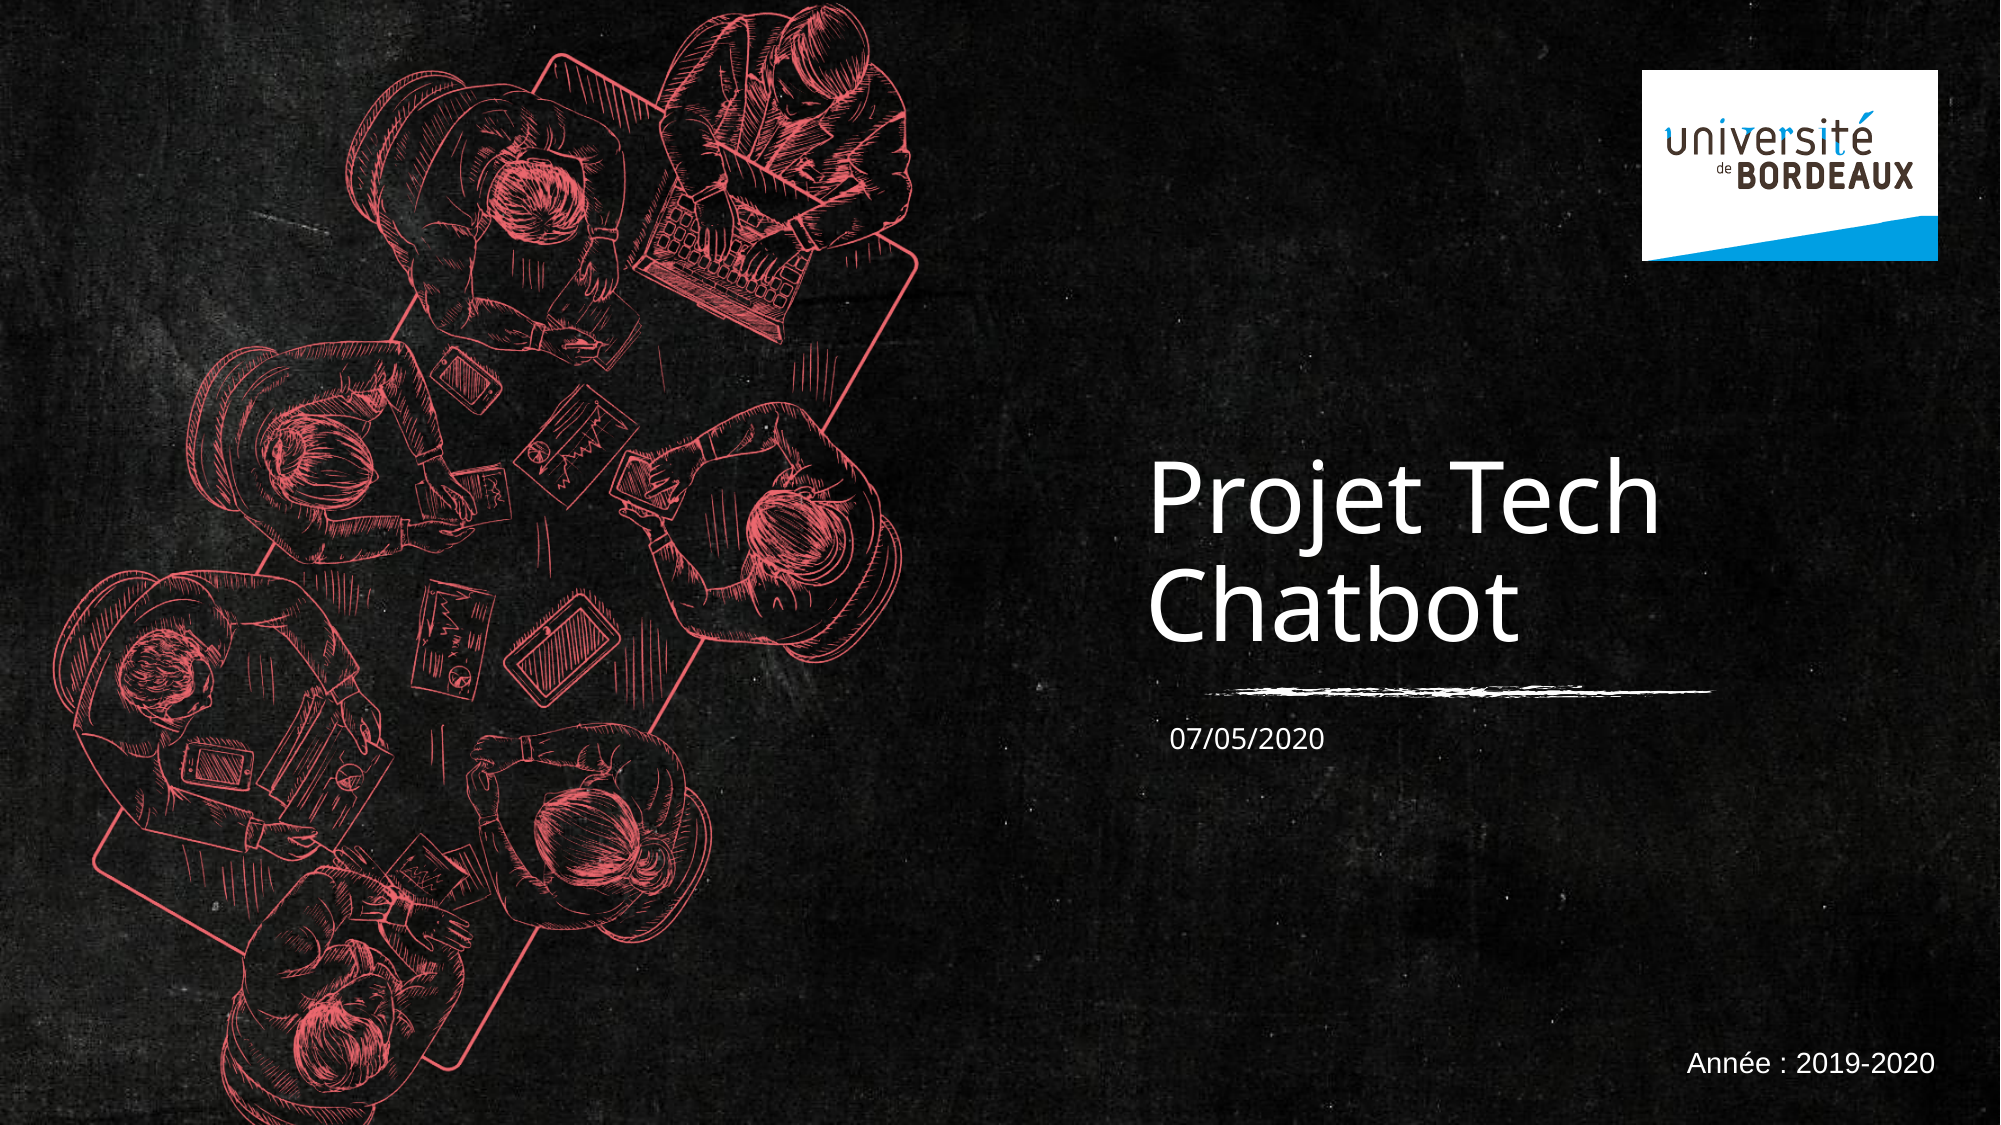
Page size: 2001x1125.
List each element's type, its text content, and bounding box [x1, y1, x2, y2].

picture [0, 0, 2000, 1125]
slide_number 07/05/2020 [1169, 707, 1692, 768]
text_box Projet Tech Chatbot [1145, 437, 1911, 674]
text_box Année : 2019-2020 [1672, 1039, 1961, 1087]
